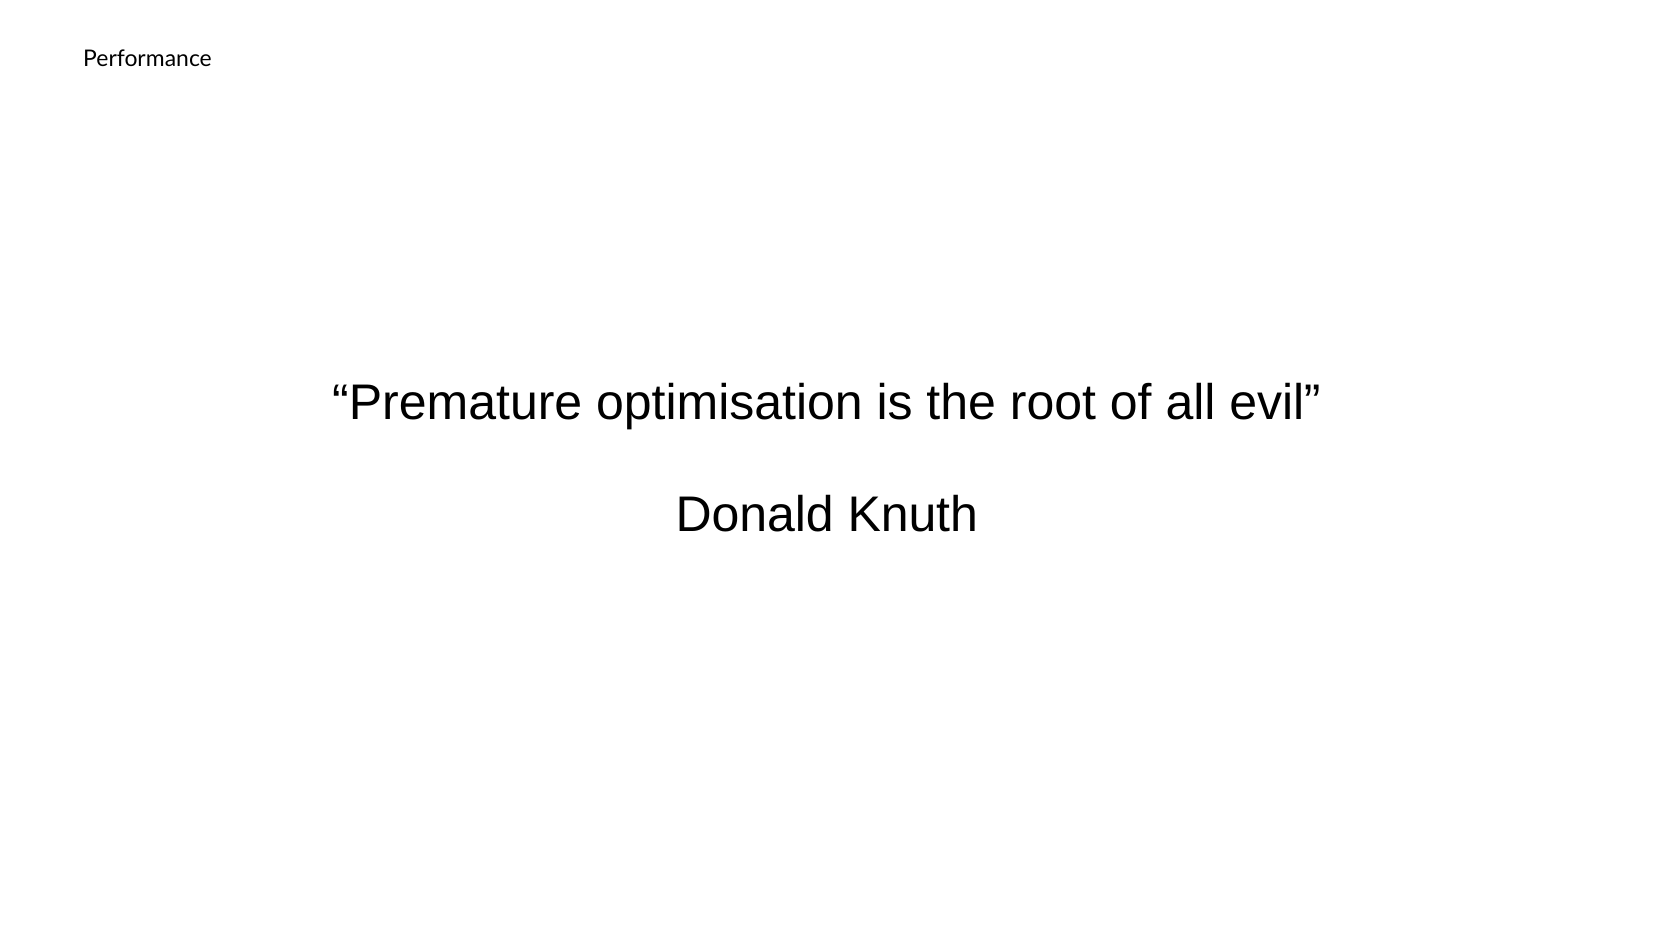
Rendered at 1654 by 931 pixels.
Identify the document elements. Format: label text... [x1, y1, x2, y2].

title Performance [83, 0, 1571, 119]
subtitle “Premature optimisation is the root of all evil” Donald Knuth [83, 184, 1571, 732]
